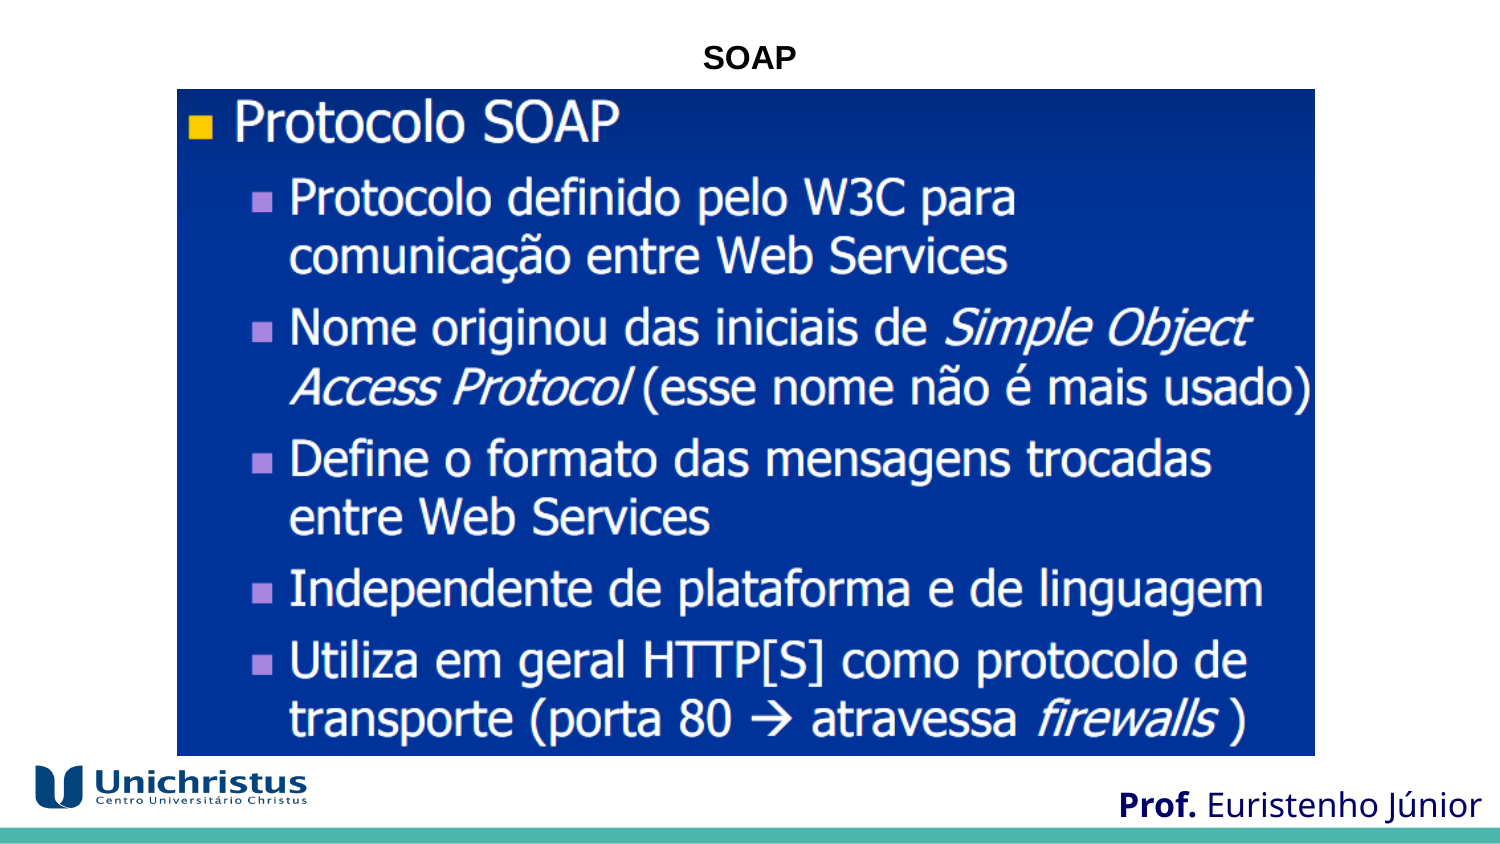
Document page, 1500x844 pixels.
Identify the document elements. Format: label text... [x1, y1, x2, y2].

picture [177, 89, 1315, 756]
picture [31, 763, 311, 810]
text_box Prof. Euristenho Júnior [1103, 773, 1500, 829]
title SOAP [51, 20, 1449, 137]
